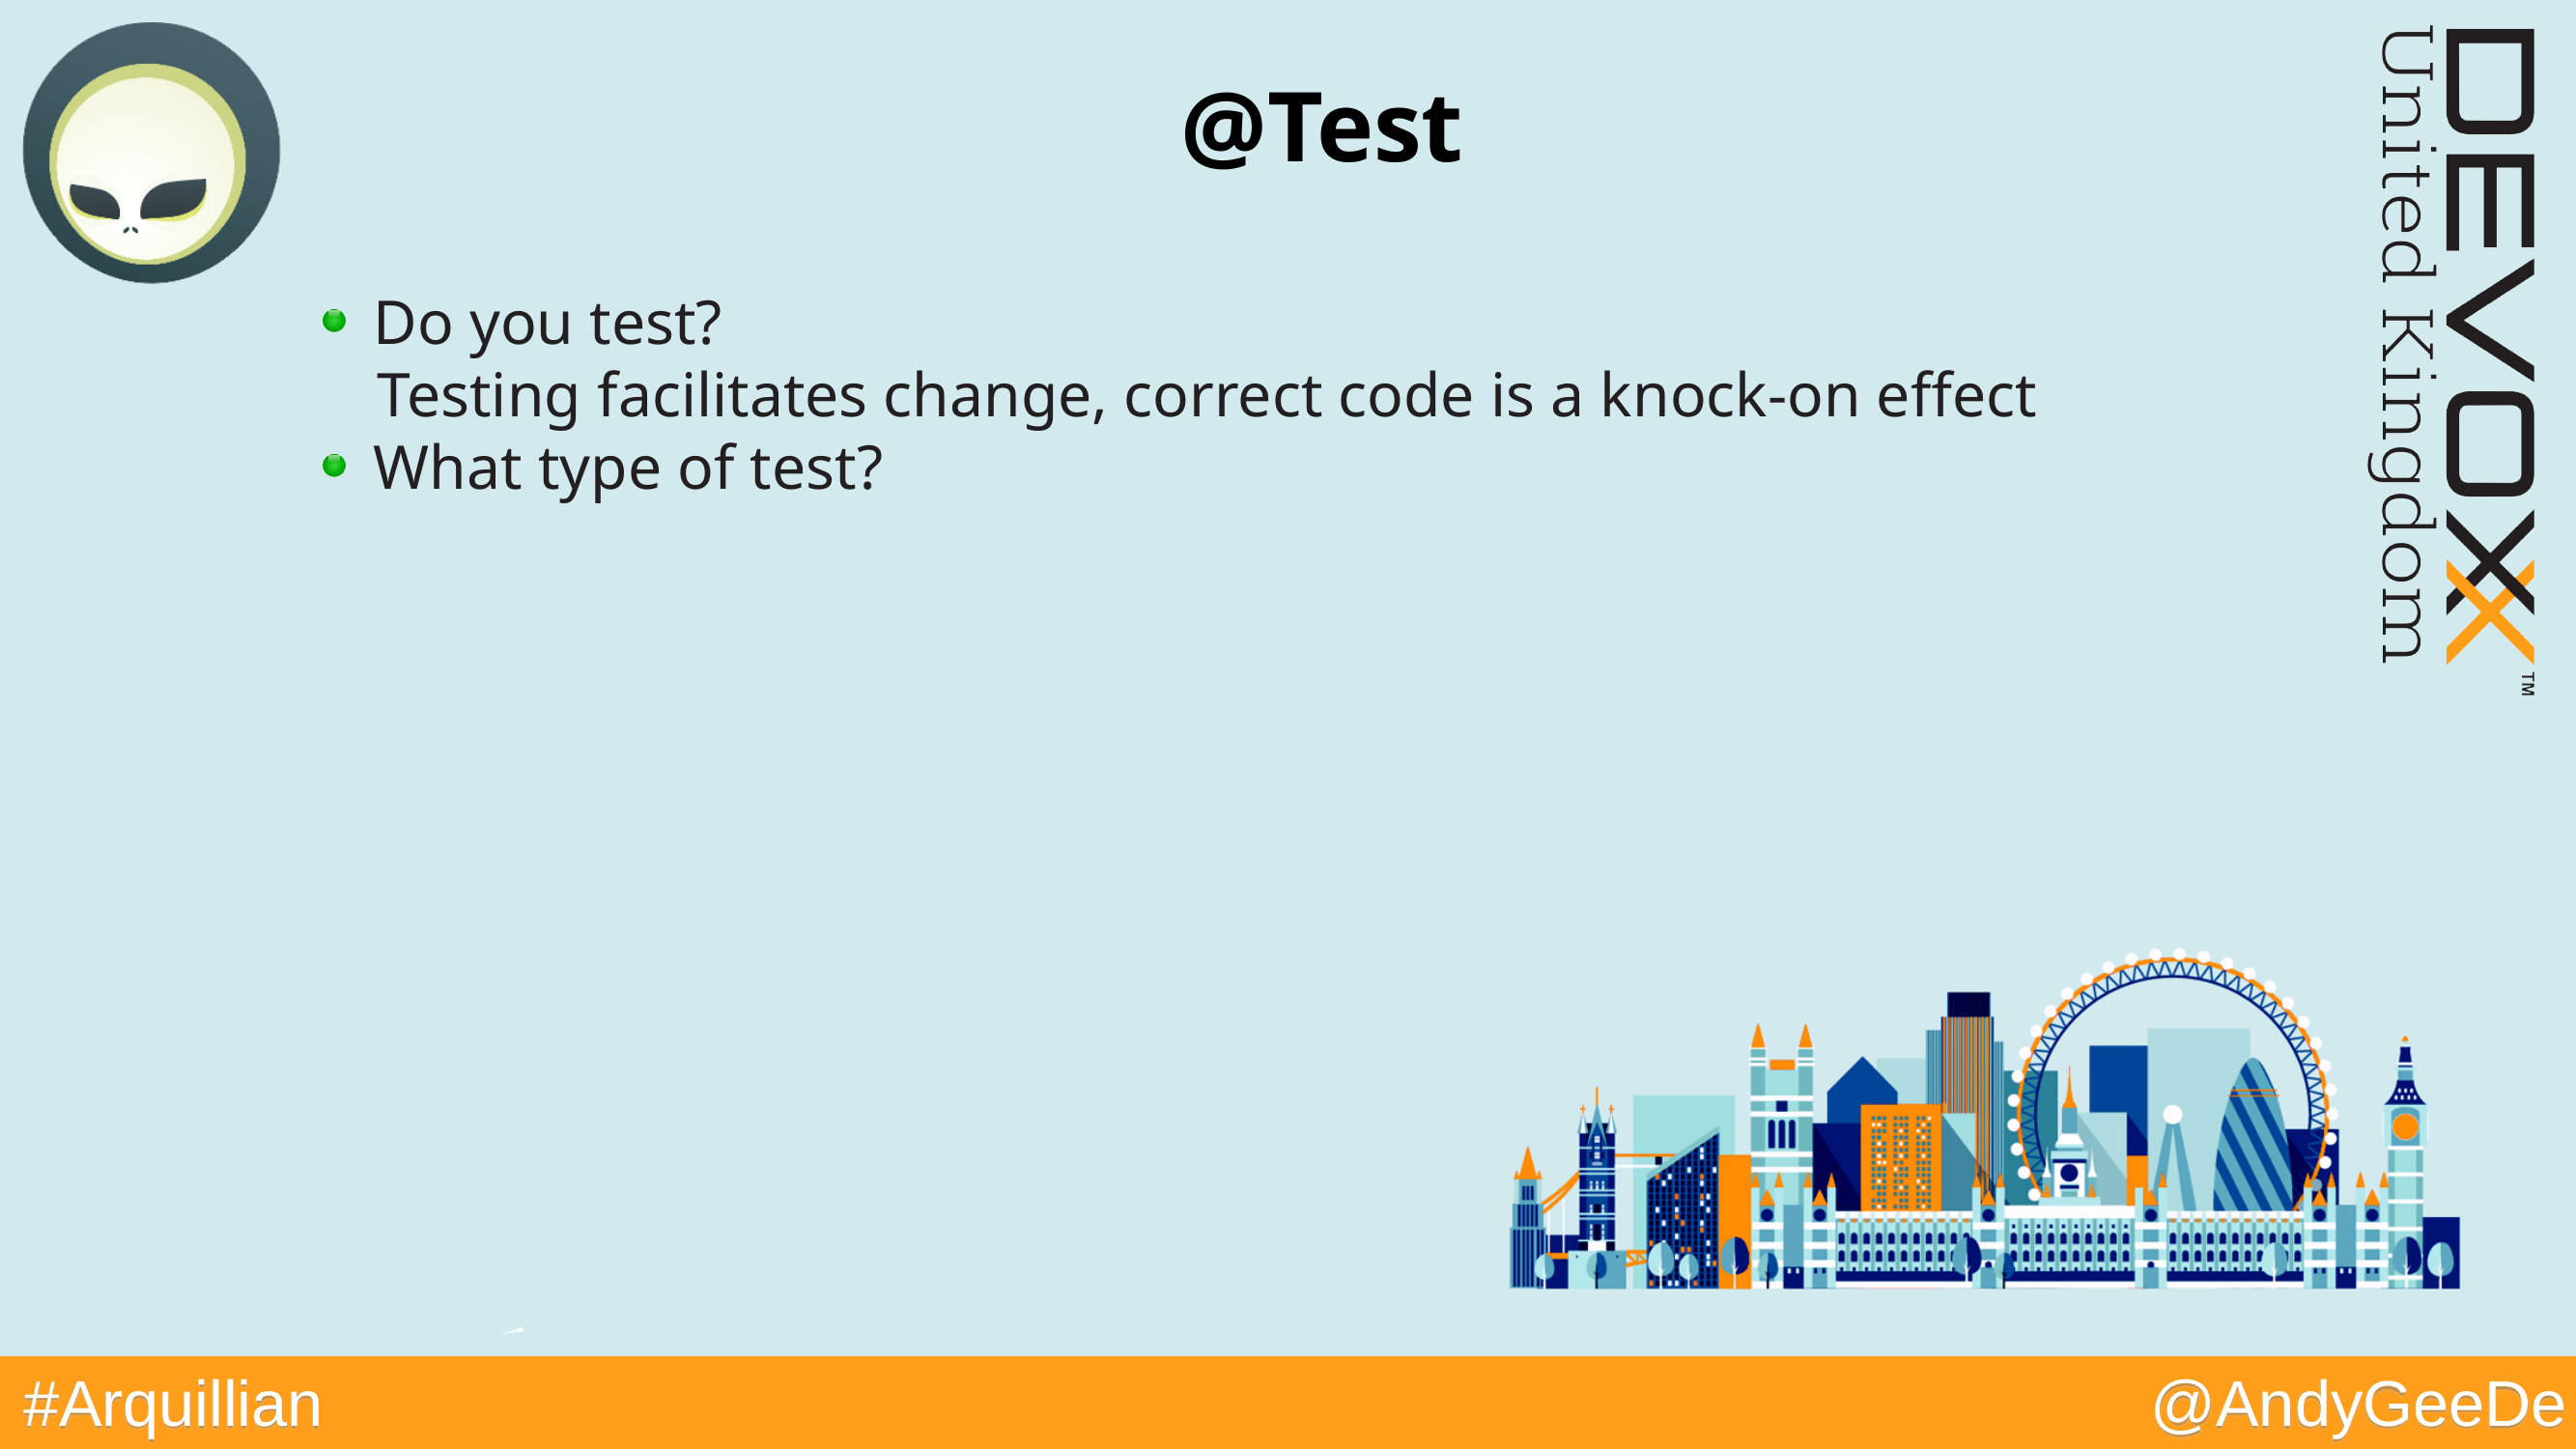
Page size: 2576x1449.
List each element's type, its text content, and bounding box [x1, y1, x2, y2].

picture [0, 0, 2576, 1355]
title @Test [197, 58, 2448, 243]
list Do you test? Testing facilitates change, correct code is a knock-on effect What type of test? [304, 284, 2394, 1229]
